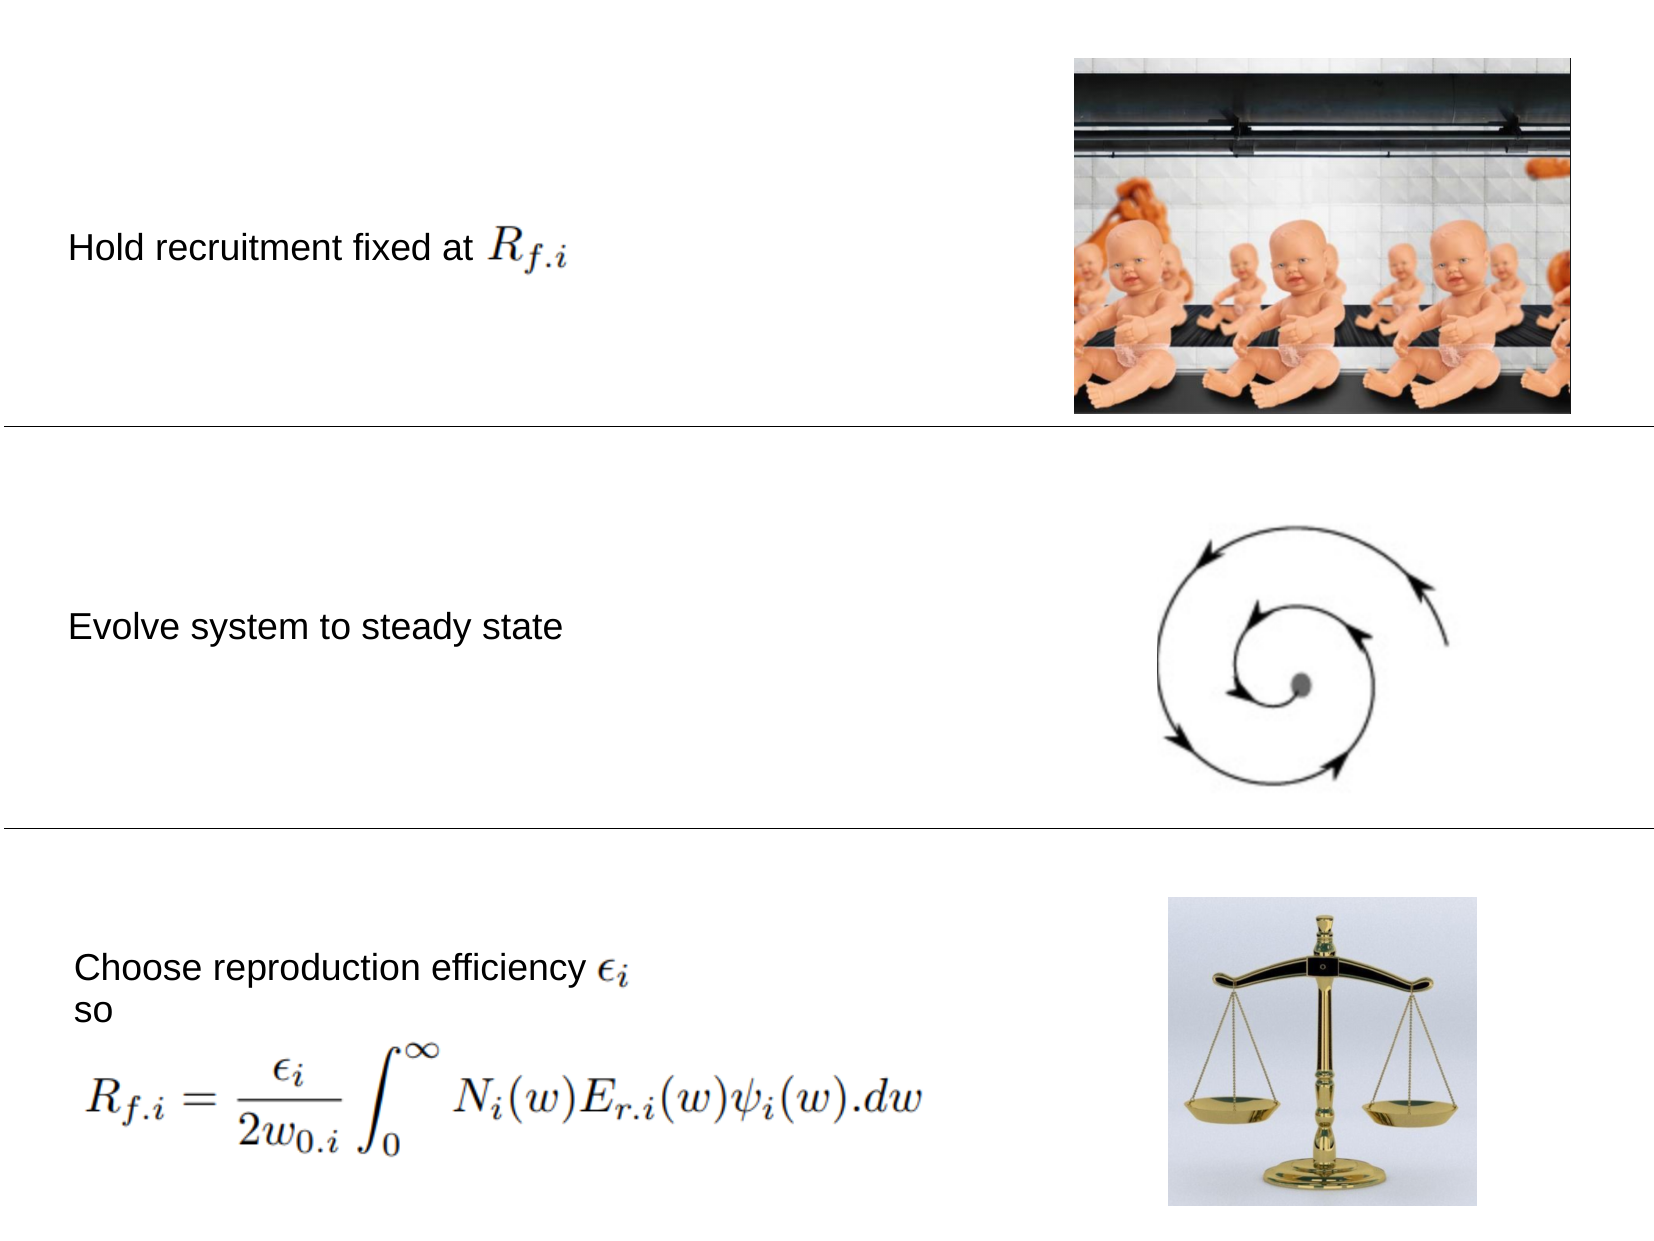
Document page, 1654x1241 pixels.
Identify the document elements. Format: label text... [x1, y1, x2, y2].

picture [1168, 897, 1477, 1206]
picture [1157, 471, 1488, 815]
text_box Choose reproduction efficiency so [59, 939, 612, 1038]
picture [428, 157, 577, 329]
text_box Hold recruitment fixed at [53, 218, 489, 276]
picture [593, 897, 656, 995]
text_box Evolve system to steady state [53, 598, 578, 656]
picture [1074, 58, 1571, 414]
picture [76, 1014, 952, 1173]
